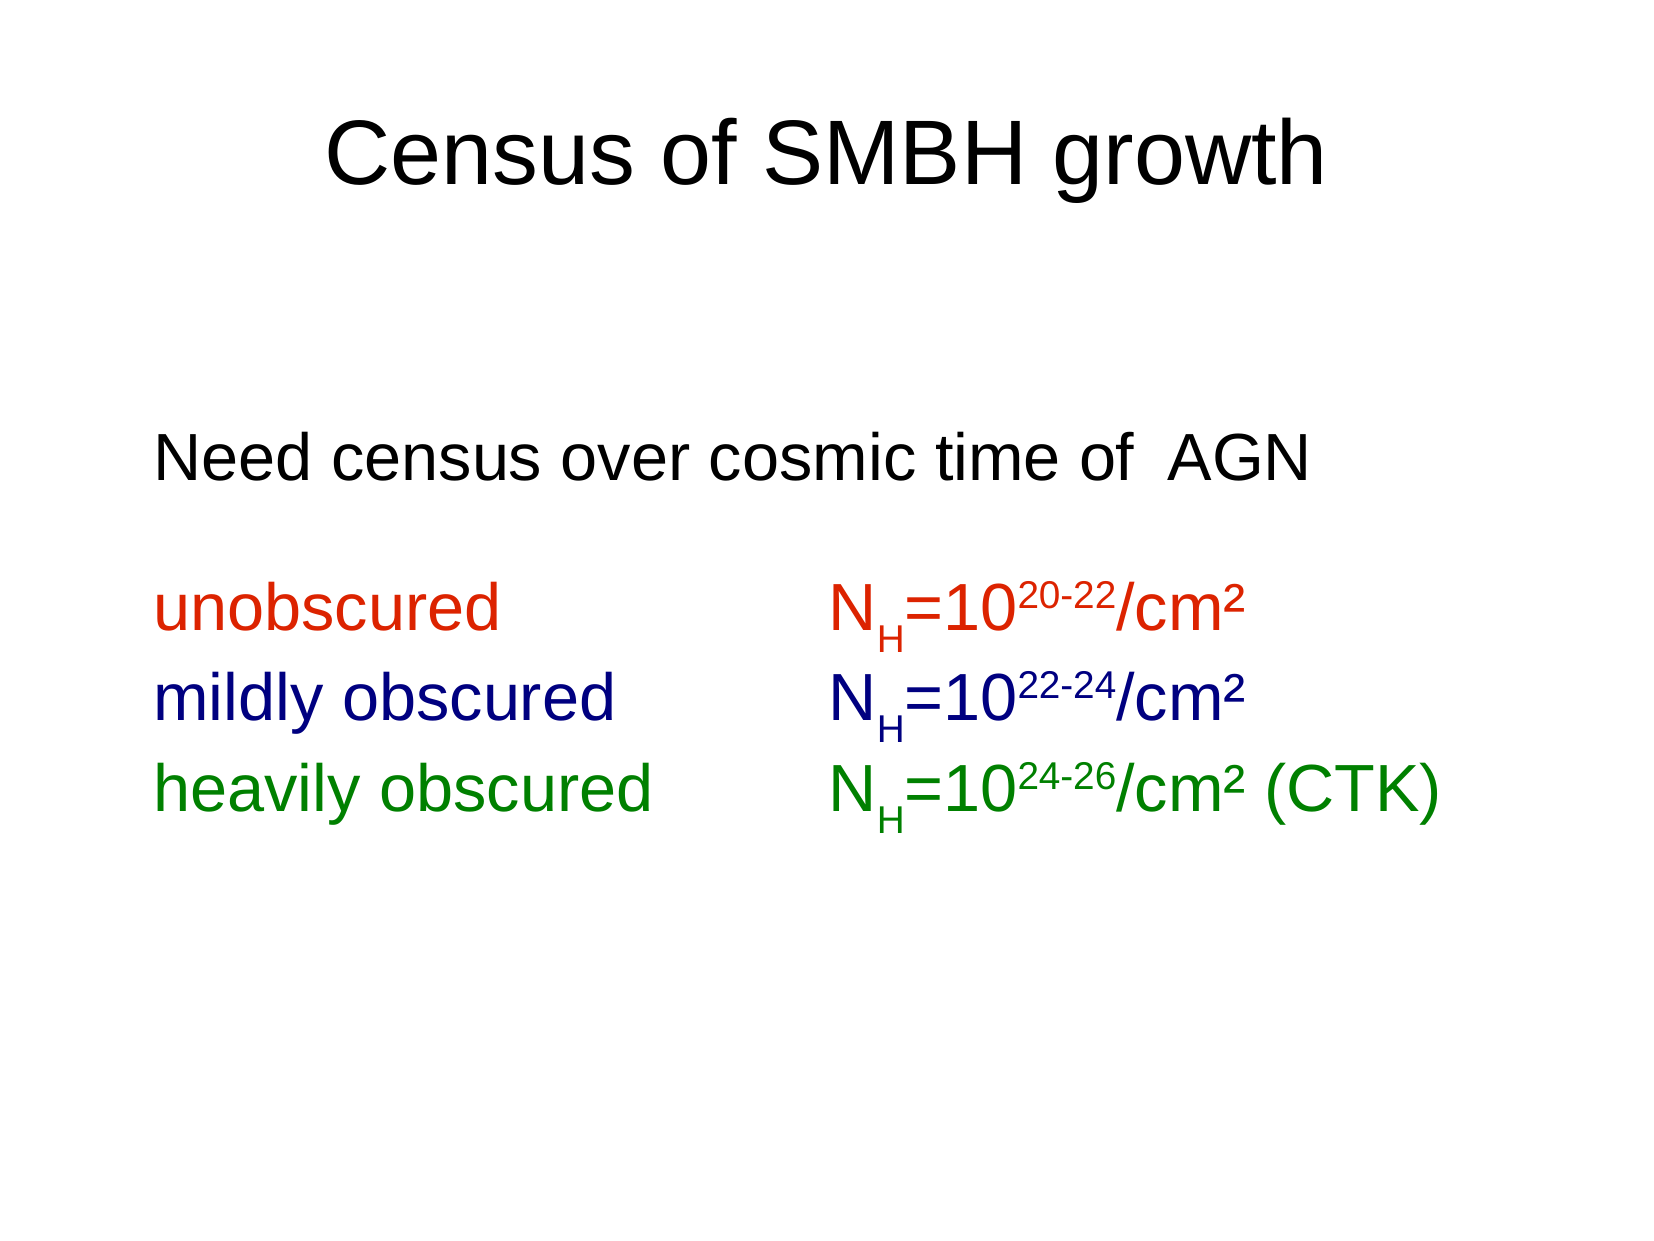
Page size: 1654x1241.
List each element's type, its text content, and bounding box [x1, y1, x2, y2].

title Census of SMBH growth [82, 49, 1571, 257]
list Need census over cosmic time of AGN unobscured NH=1020-22/cm² mildly obscured NH=1022-24/cm² heavily obscured NH=1024-26/cm² (CTK) [82, 420, 1571, 1140]
